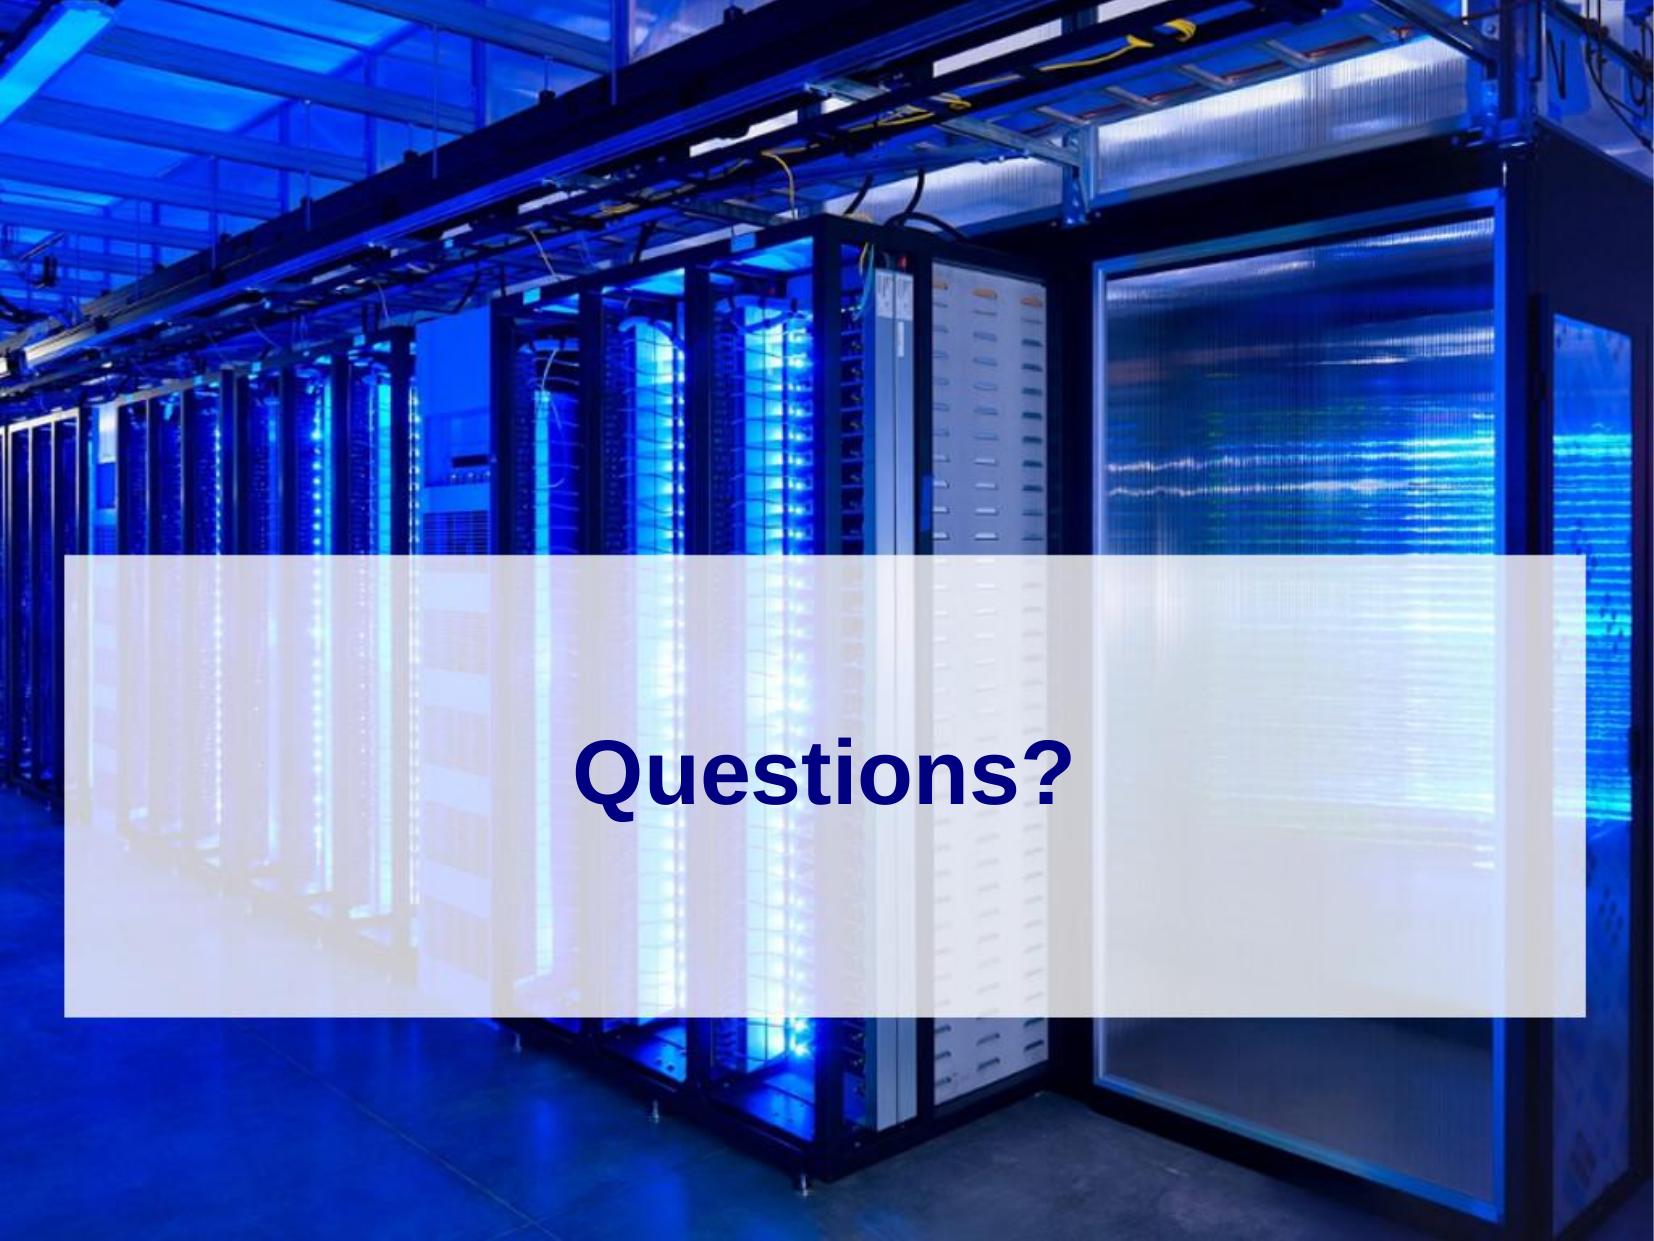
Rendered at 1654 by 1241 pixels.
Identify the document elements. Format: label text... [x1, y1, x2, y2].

title Questions? [60, 705, 1591, 841]
picture [0, 0, 1654, 1241]
